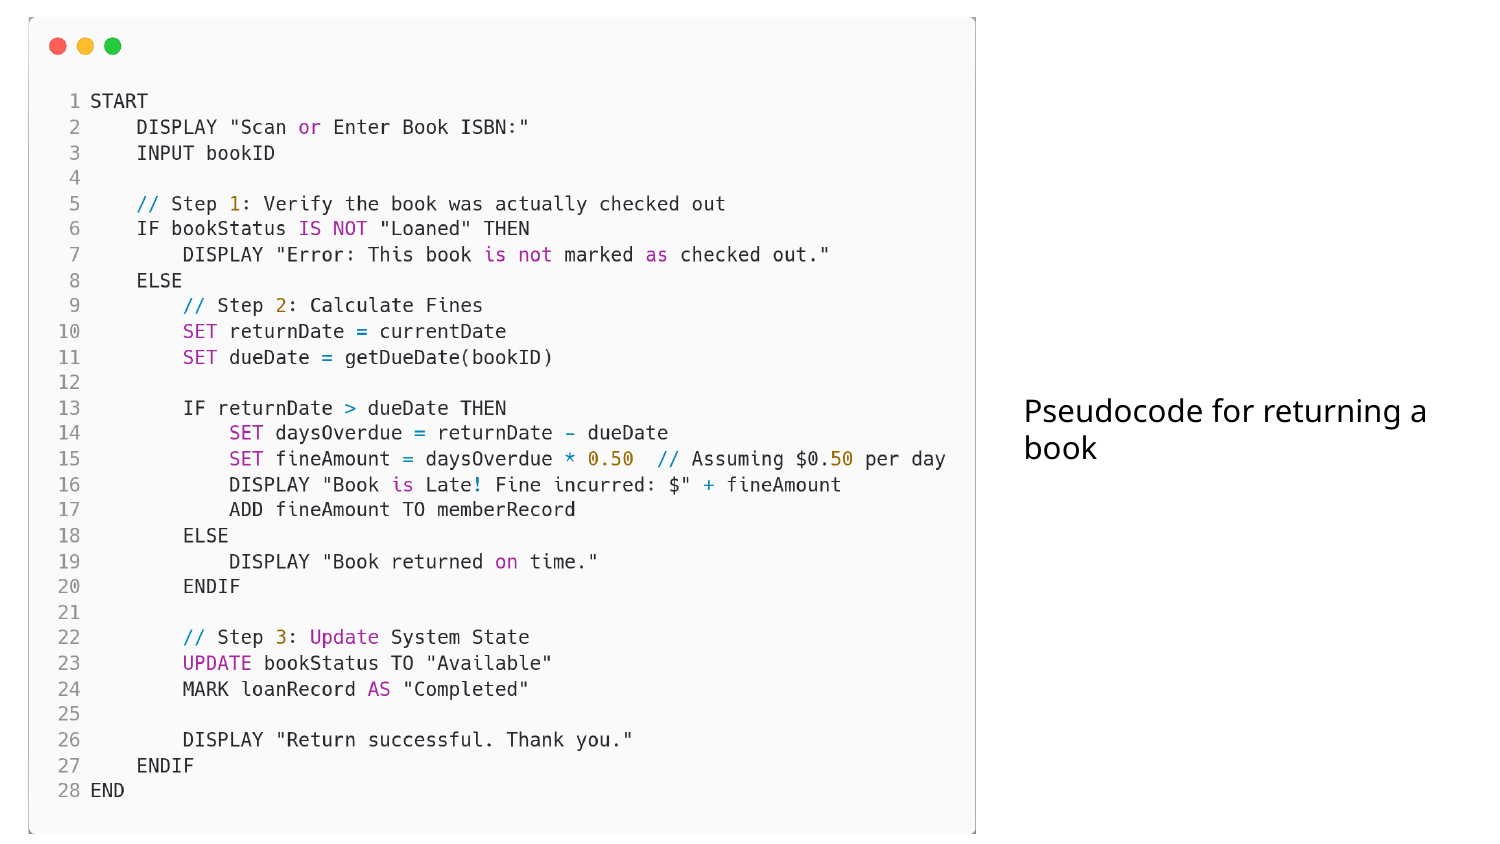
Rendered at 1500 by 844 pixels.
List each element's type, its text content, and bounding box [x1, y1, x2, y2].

picture [28, 17, 976, 834]
text_box Pseudocode for returning a book [1008, 376, 1493, 447]
